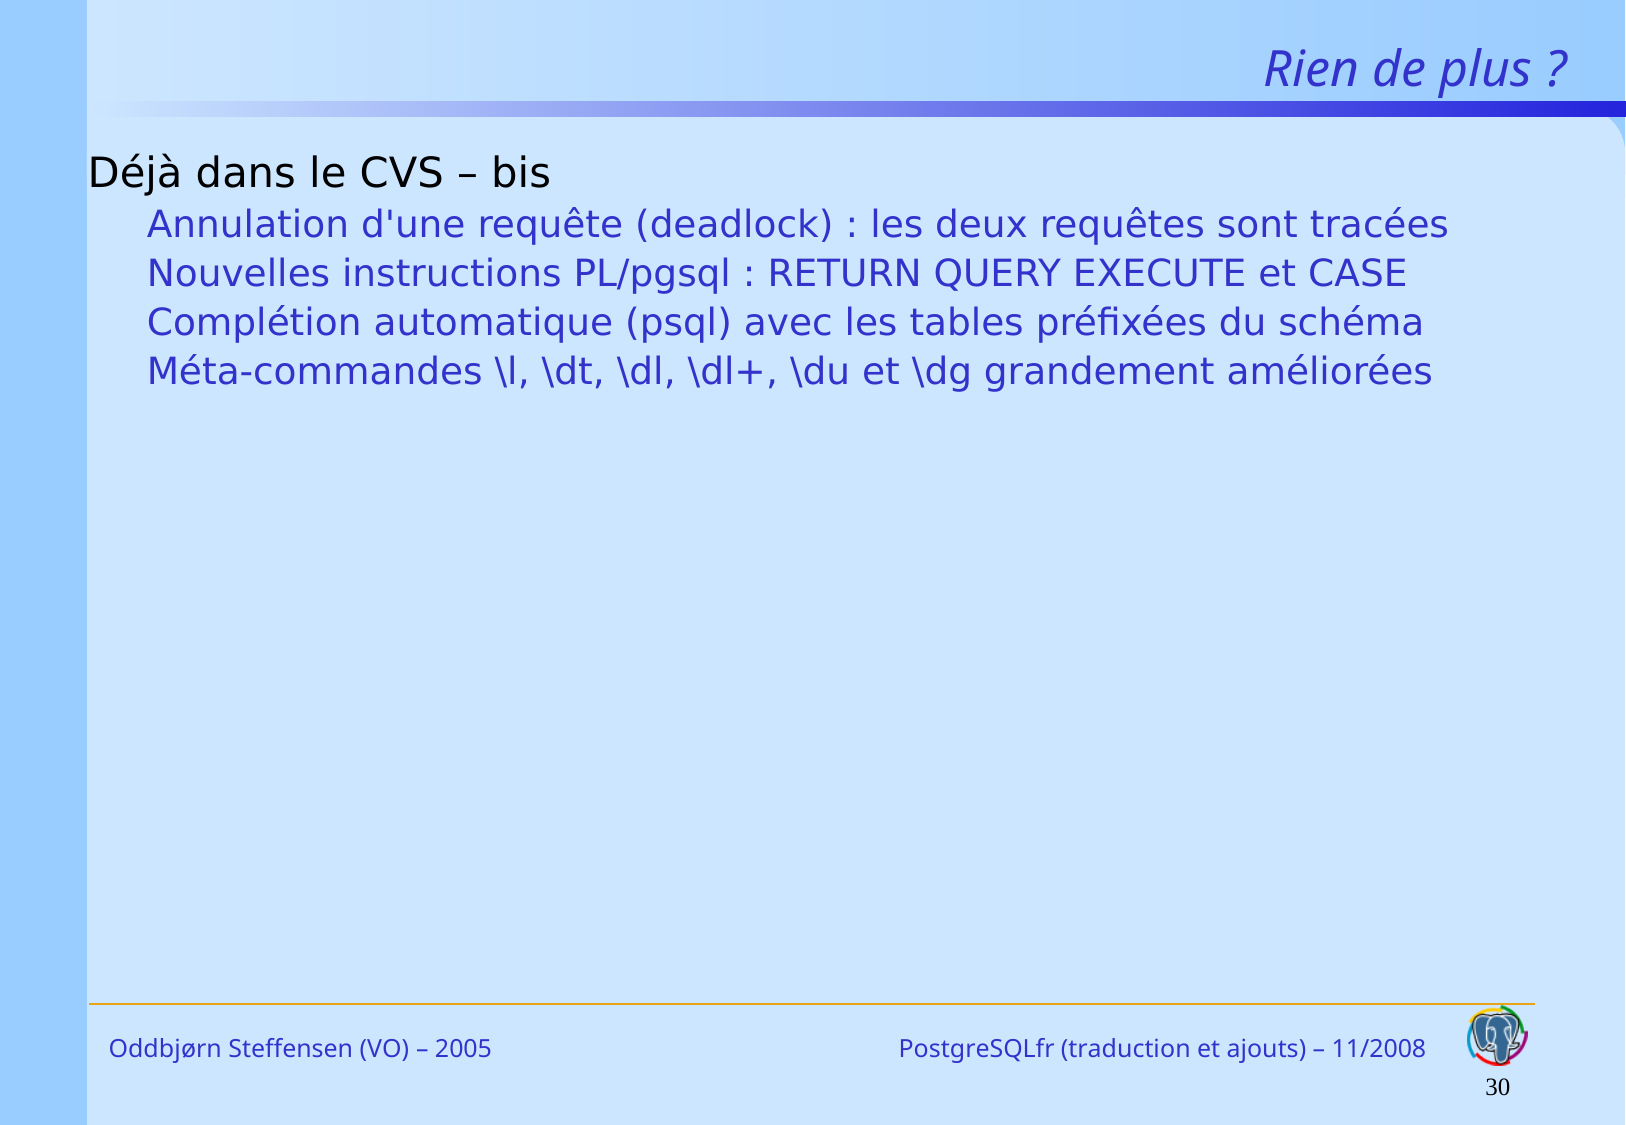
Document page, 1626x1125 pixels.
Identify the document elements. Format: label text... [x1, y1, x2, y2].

picture [1467, 1005, 1528, 1066]
title Rien de plus ? [172, 0, 1567, 134]
list Déjà dans le CVS – bis Annulation d'une requête (deadlock) : les deux requêtes sont tracées Nouvelles instructions PL/pgsql : RETURN QUERY EXECUTE et CASE Complétion automatique (psql) avec les tables préfixées du schéma Méta-commandes \l, \dt, \dl, \dl+, \du et \dg grandement améliorées [87, 148, 1551, 907]
